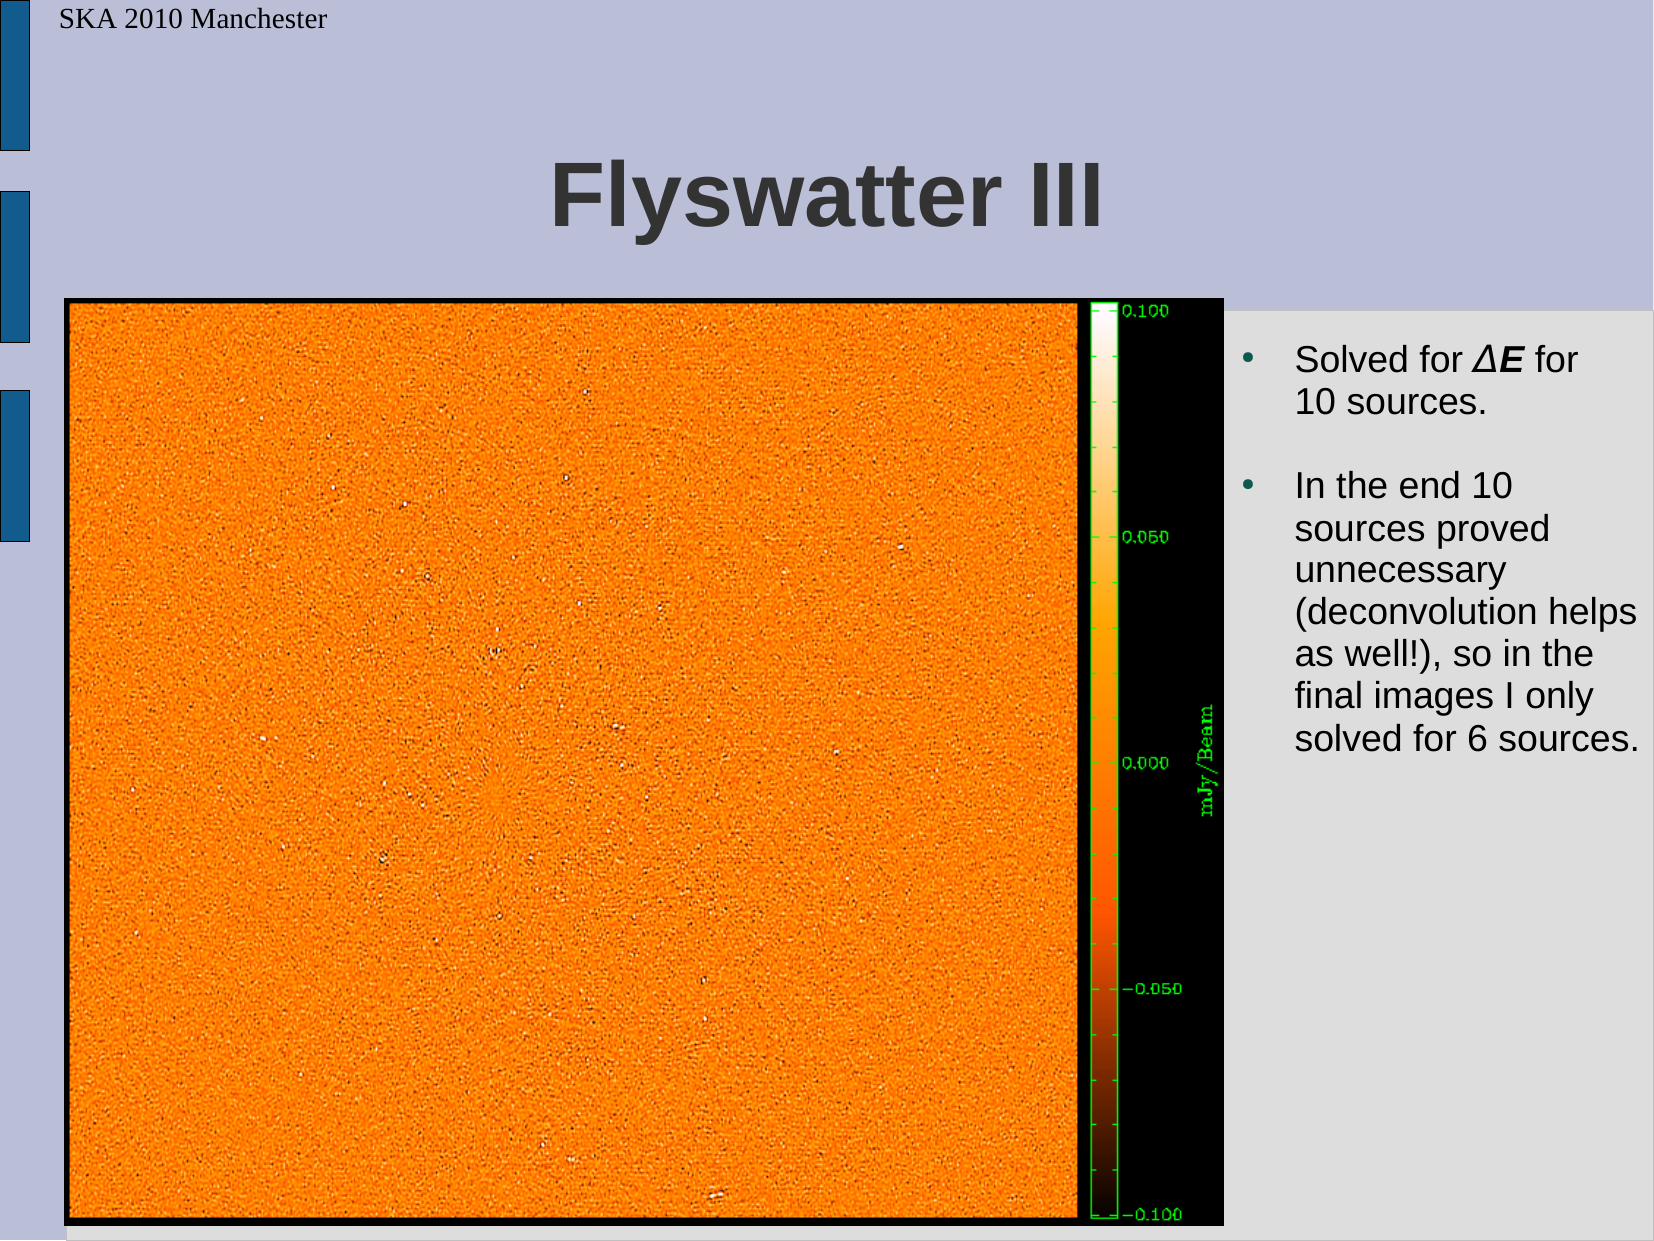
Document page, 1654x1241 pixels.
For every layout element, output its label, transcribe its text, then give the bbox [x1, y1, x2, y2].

list Solved for ΔE for 10 sources. In the end 10 sources proved unnecessary (deconvolution helps as well!), so in the final images I only solved for 6 sources. [1223, 337, 1654, 1163]
picture [64, 298, 1224, 1226]
title Flyswatter III [121, 91, 1534, 299]
